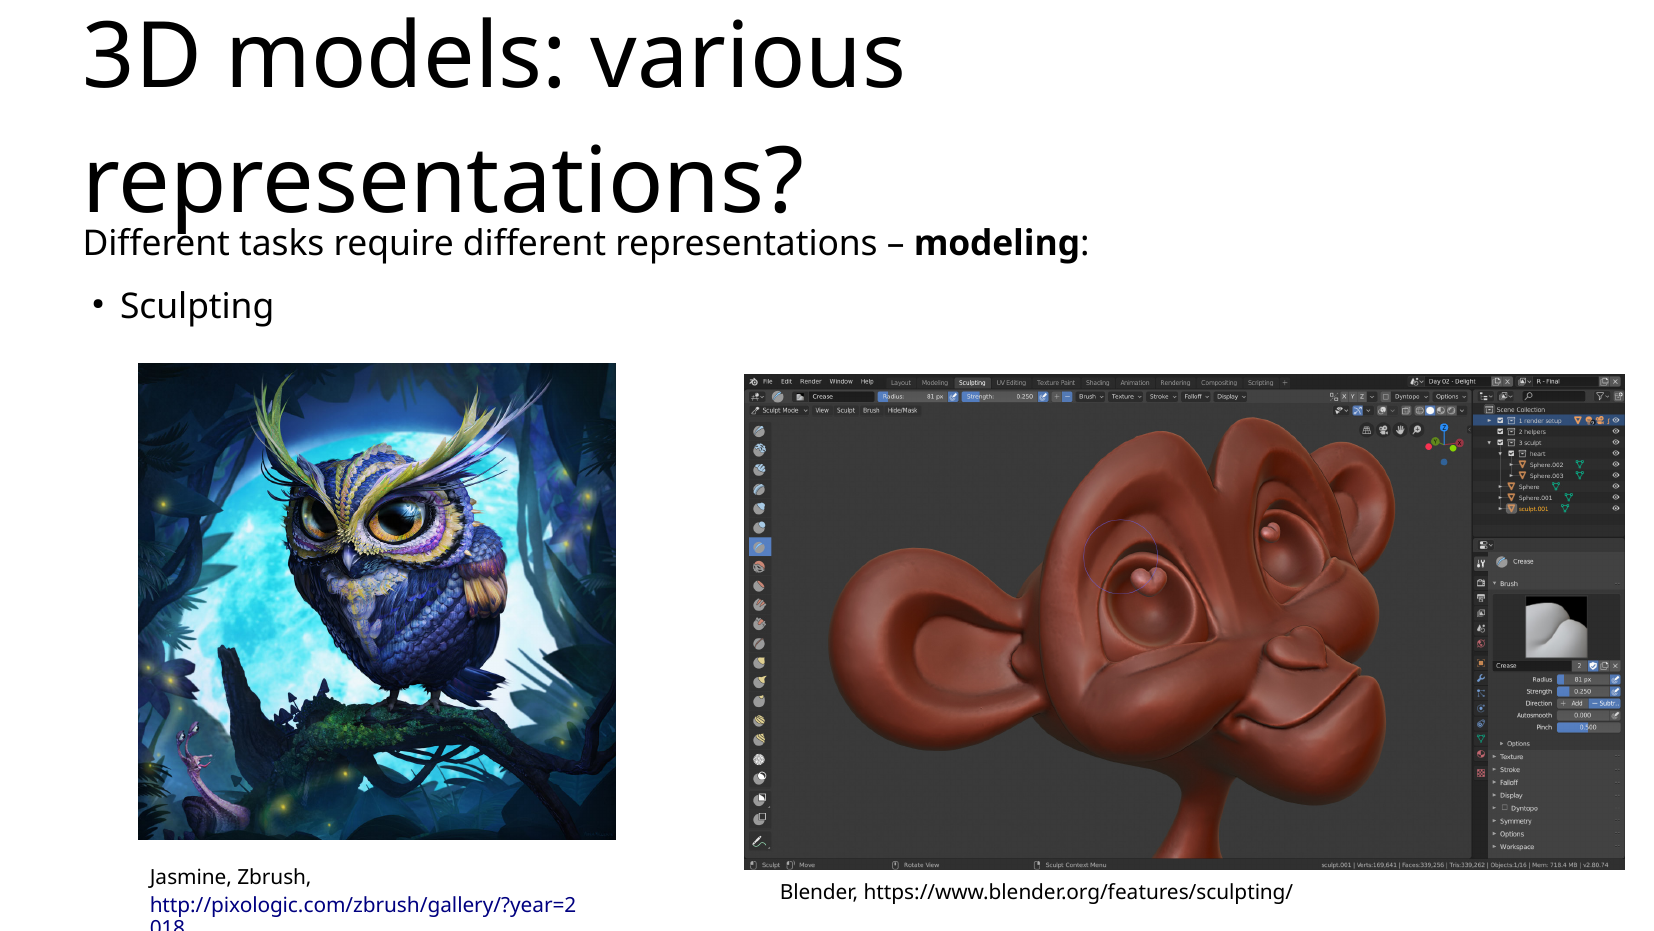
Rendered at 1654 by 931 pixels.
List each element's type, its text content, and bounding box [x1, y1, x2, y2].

picture [138, 363, 616, 841]
text_box Jasmine, Zbrush, http://pixologic.com/zbrush/gallery/?year=2018 [135, 855, 601, 922]
text_box Blender, https://www.blender.org/features/sculpting/ [765, 870, 1381, 911]
picture [744, 374, 1625, 871]
list Different tasks require different representations – modeling: Sculpting [82, 217, 1571, 331]
title 3D models: various representations? [82, 37, 1571, 193]
